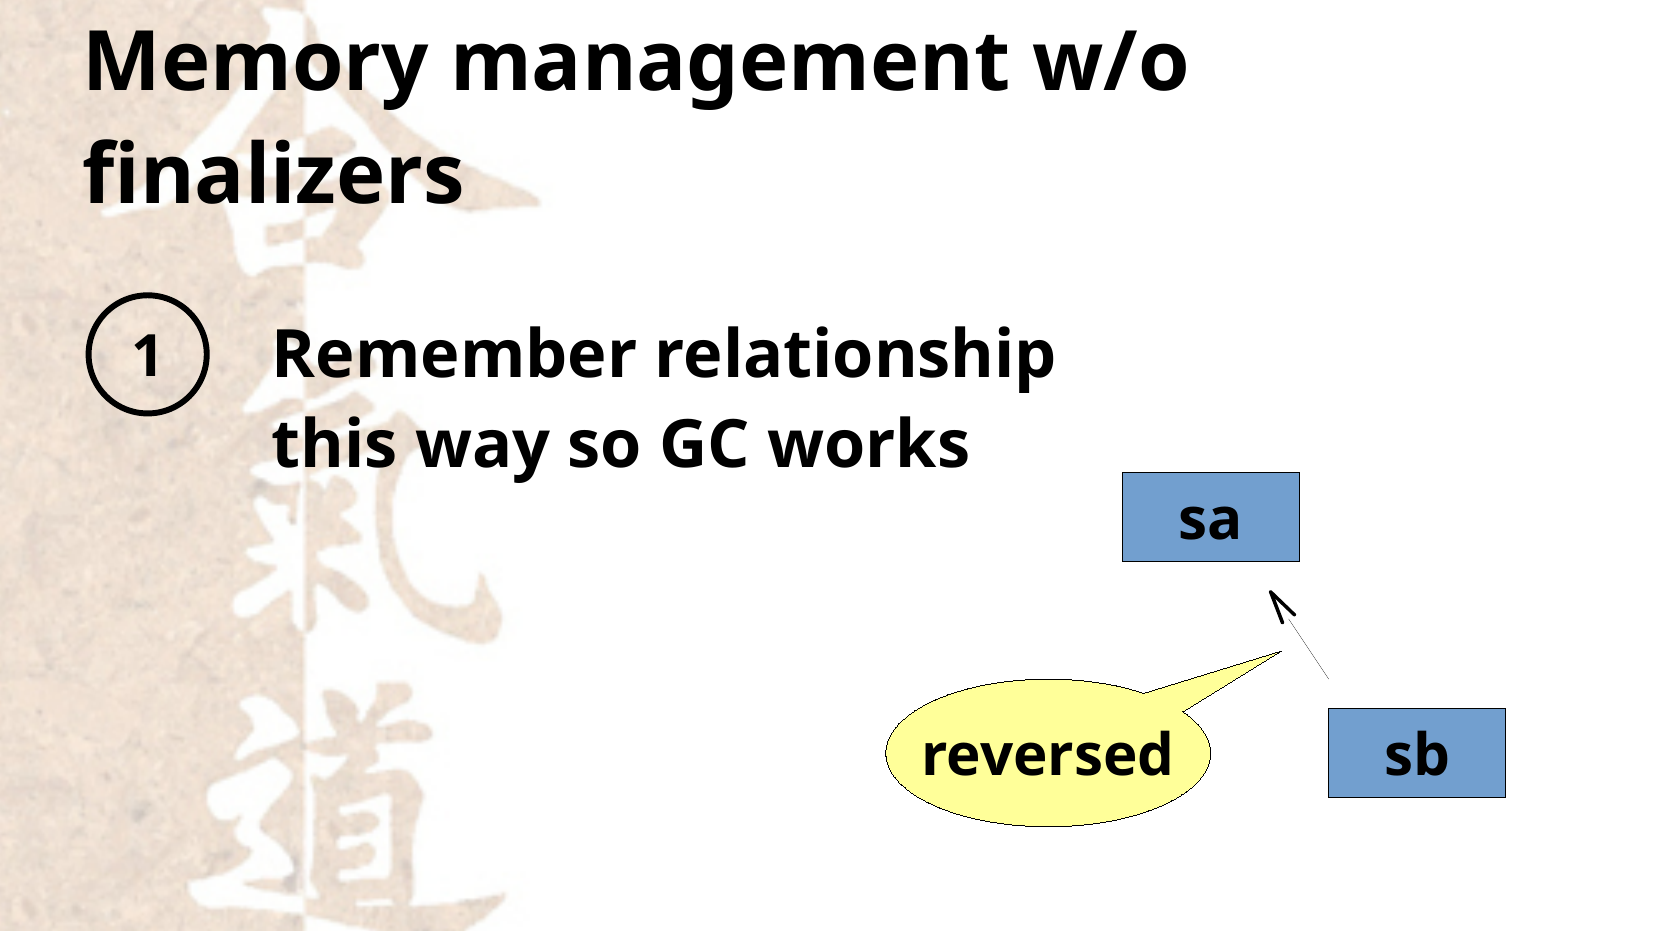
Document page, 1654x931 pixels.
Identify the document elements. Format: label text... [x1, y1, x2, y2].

text_box reversed [885, 651, 1282, 827]
text_box sb [1328, 708, 1506, 798]
text_box Remember relationship this way so GC works [236, 305, 1152, 502]
text_box 1 [88, 295, 207, 414]
picture [0, 0, 1654, 931]
title Memory management w/o finalizers [82, 37, 1571, 193]
text_box sa [1122, 472, 1300, 562]
